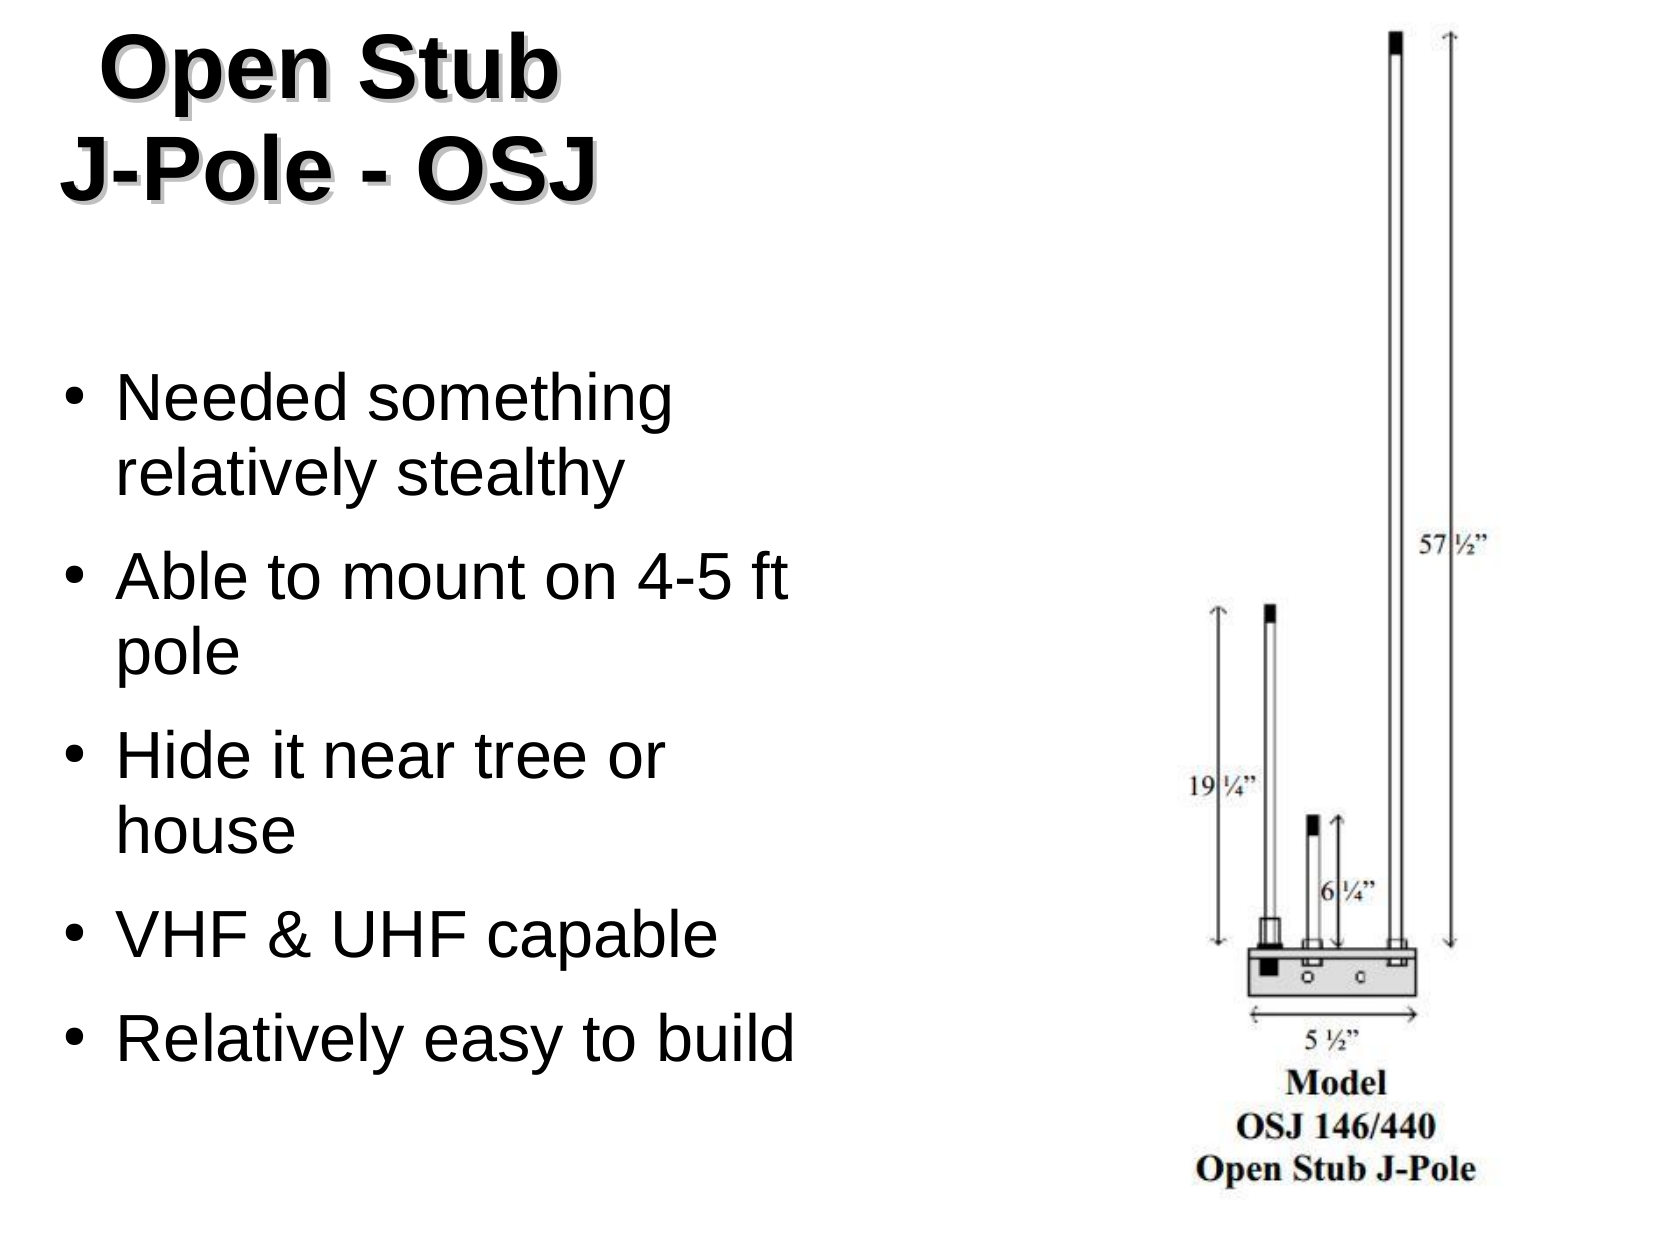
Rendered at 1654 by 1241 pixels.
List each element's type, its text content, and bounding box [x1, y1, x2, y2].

picture [1080, 9, 1606, 1201]
title Open Stub J-Pole - OSJ [45, 15, 616, 221]
list Needed something relatively stealthy Able to mount on 4-5 ft pole Hide it near tree or house VHF & UHF capable Relatively easy to build [45, 360, 863, 1180]
